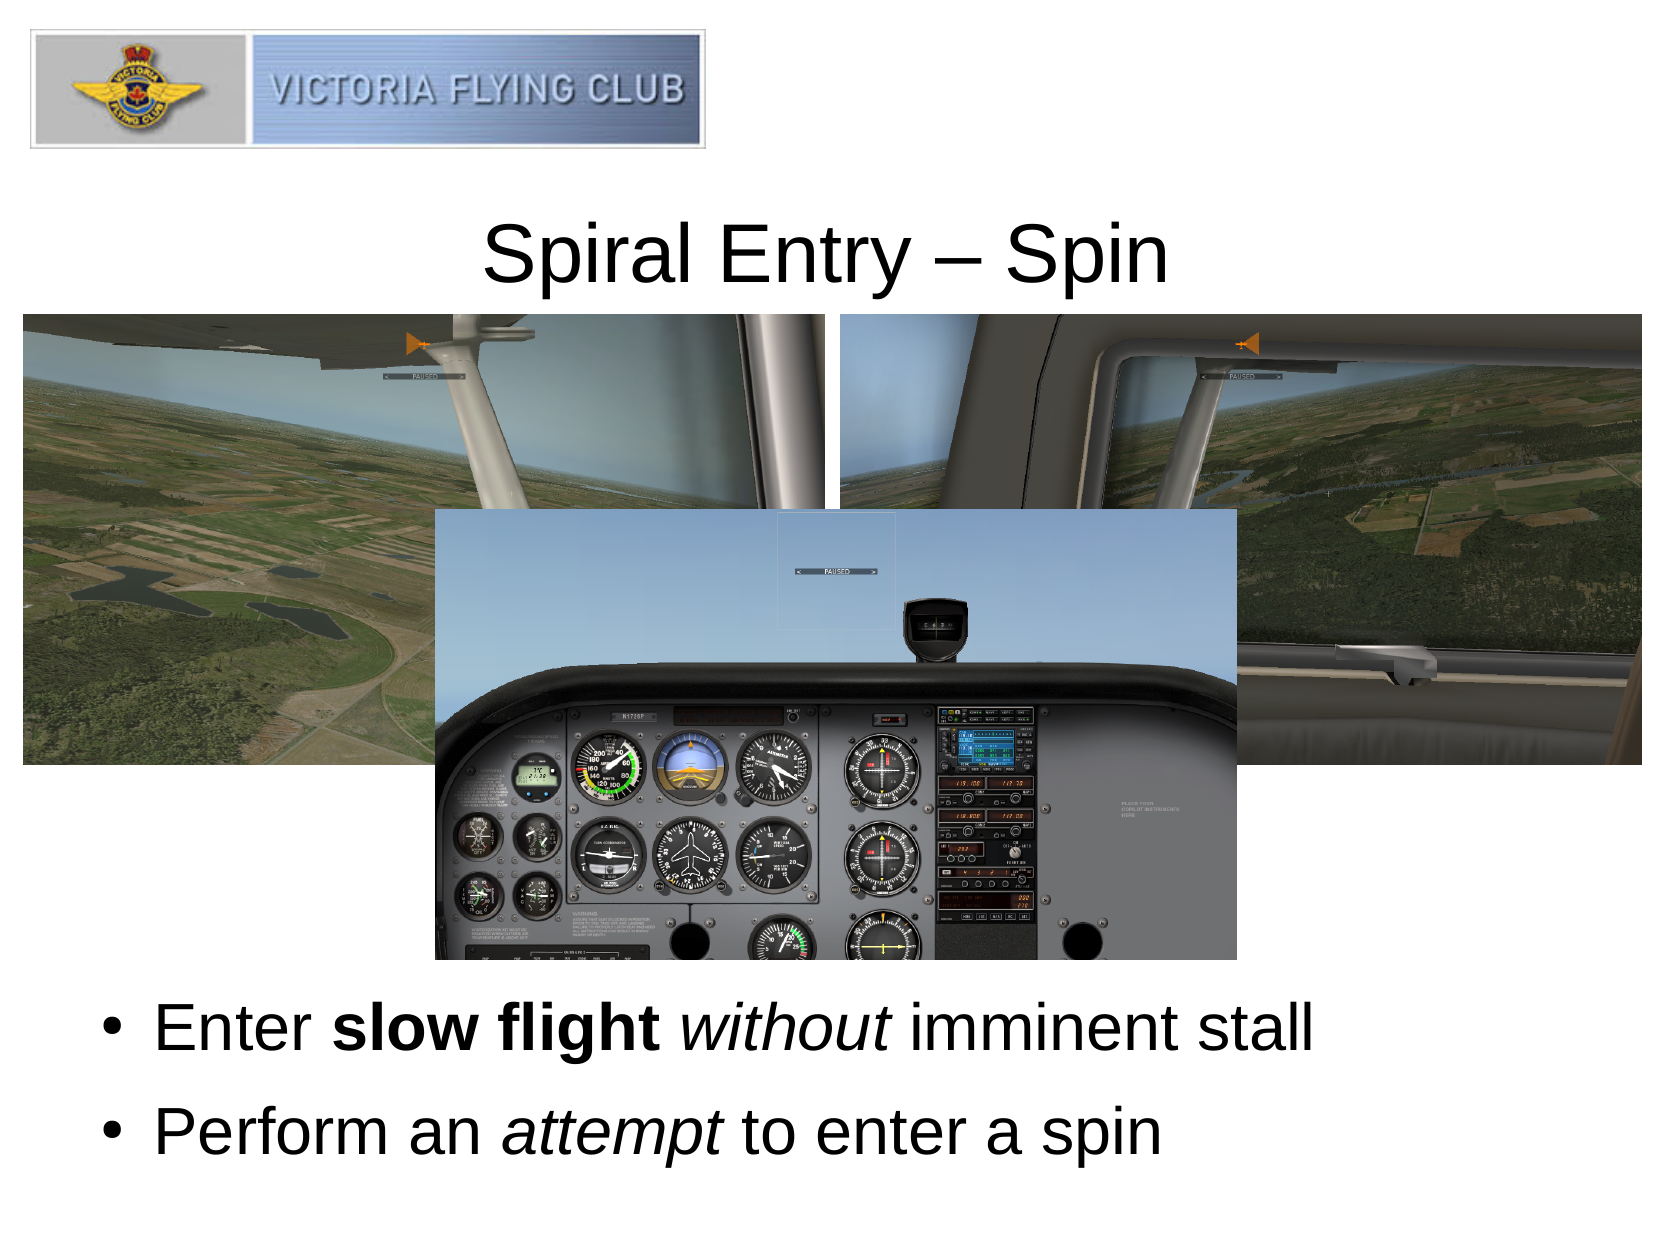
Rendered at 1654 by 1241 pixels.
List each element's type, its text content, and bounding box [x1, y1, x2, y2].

list Enter slow flight without imminent stall Perform an attempt to enter a spin [82, 990, 1571, 1201]
picture [23, 314, 1642, 961]
title Spiral Entry – Spin [82, 150, 1571, 358]
picture [30, 29, 706, 149]
